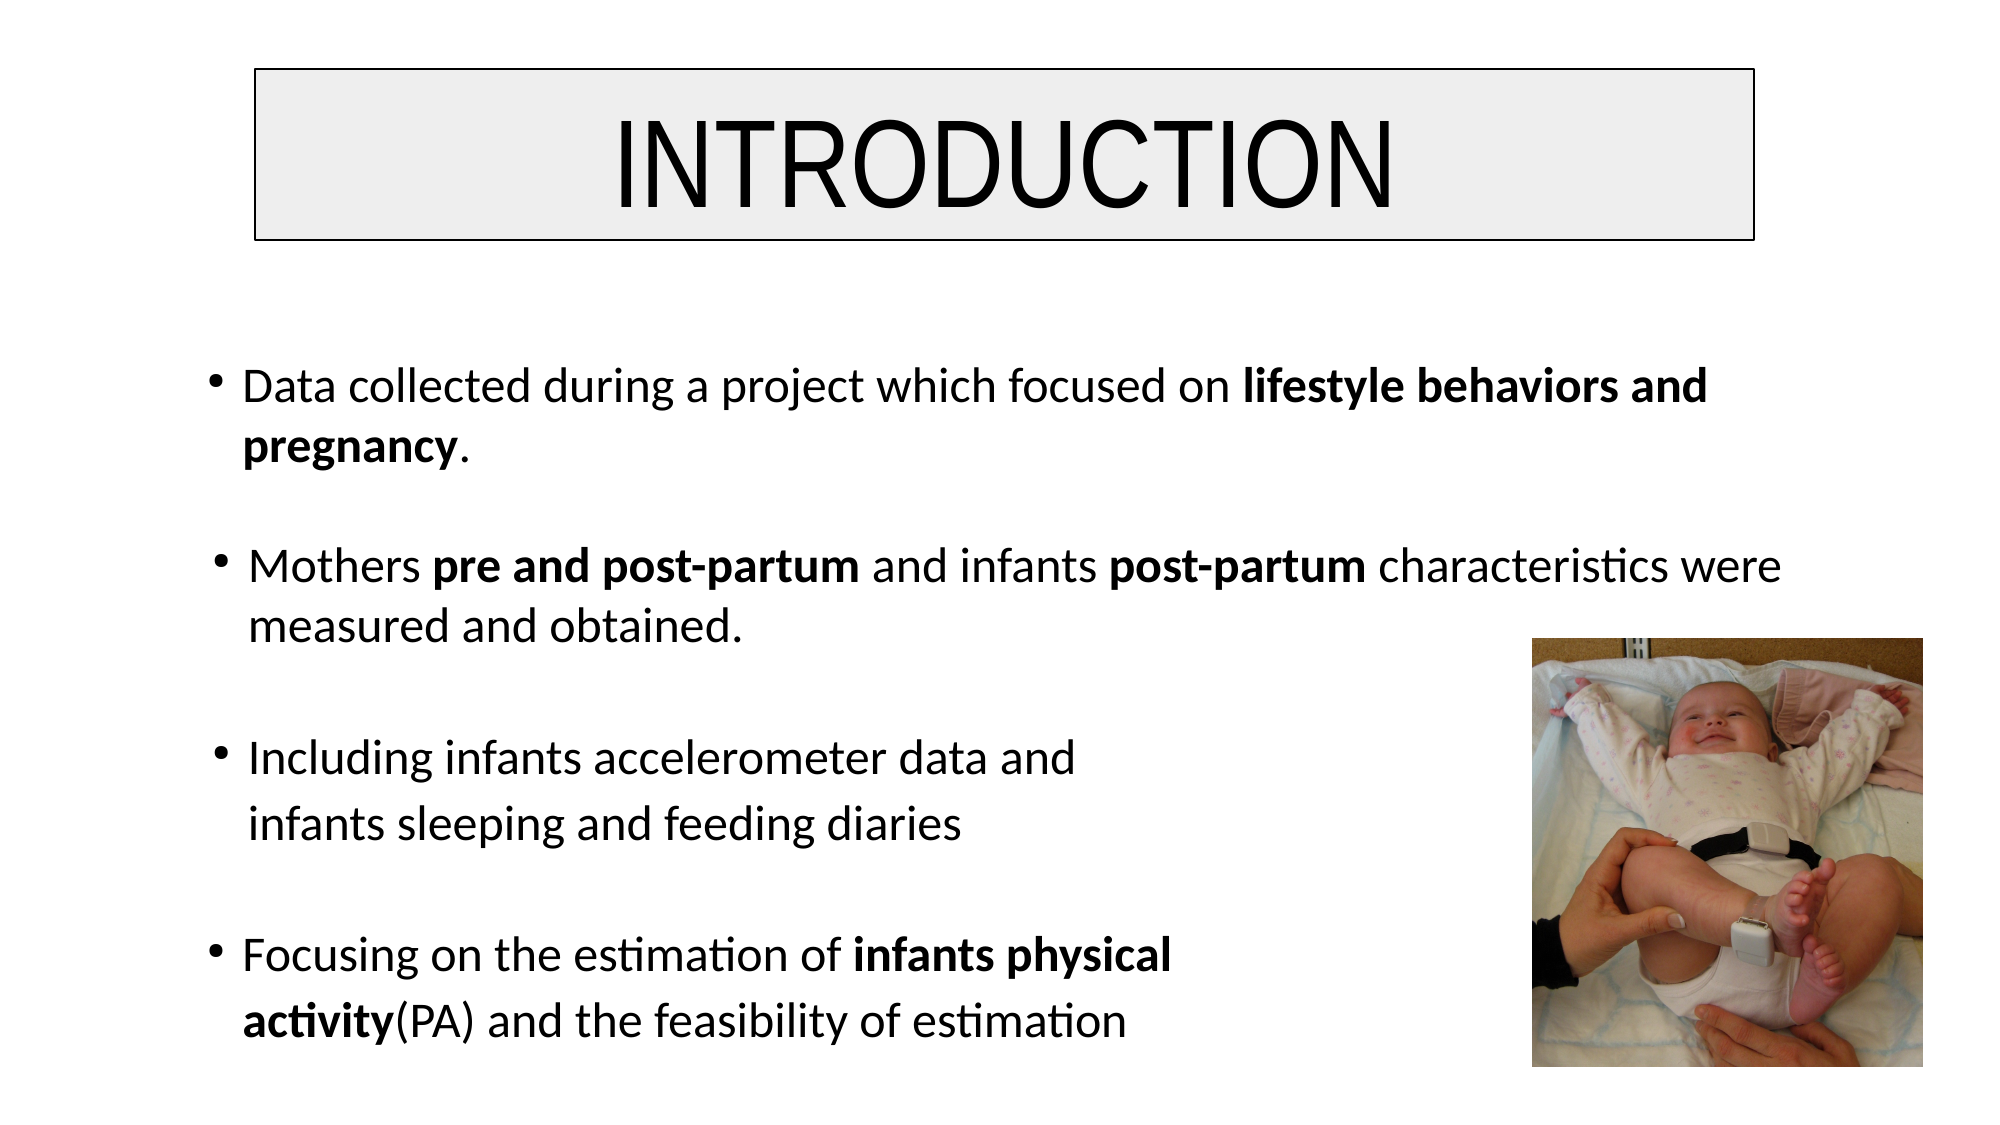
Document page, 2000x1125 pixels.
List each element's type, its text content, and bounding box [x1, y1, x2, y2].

text_box INTRODUCTION [254, 69, 1755, 240]
picture [1532, 638, 1923, 1067]
text_box Data collected during a project which focused on lifestyle behaviors and pregnancy. Mothers pre and post-partum and infants post-partum characteristics were measured and obtained. Including infants accelerometer data and infants sleeping and feeding diaries Focusing on the estimation of infants physical activity(PA) and the feasibility of estimation [20, 344, 1896, 975]
